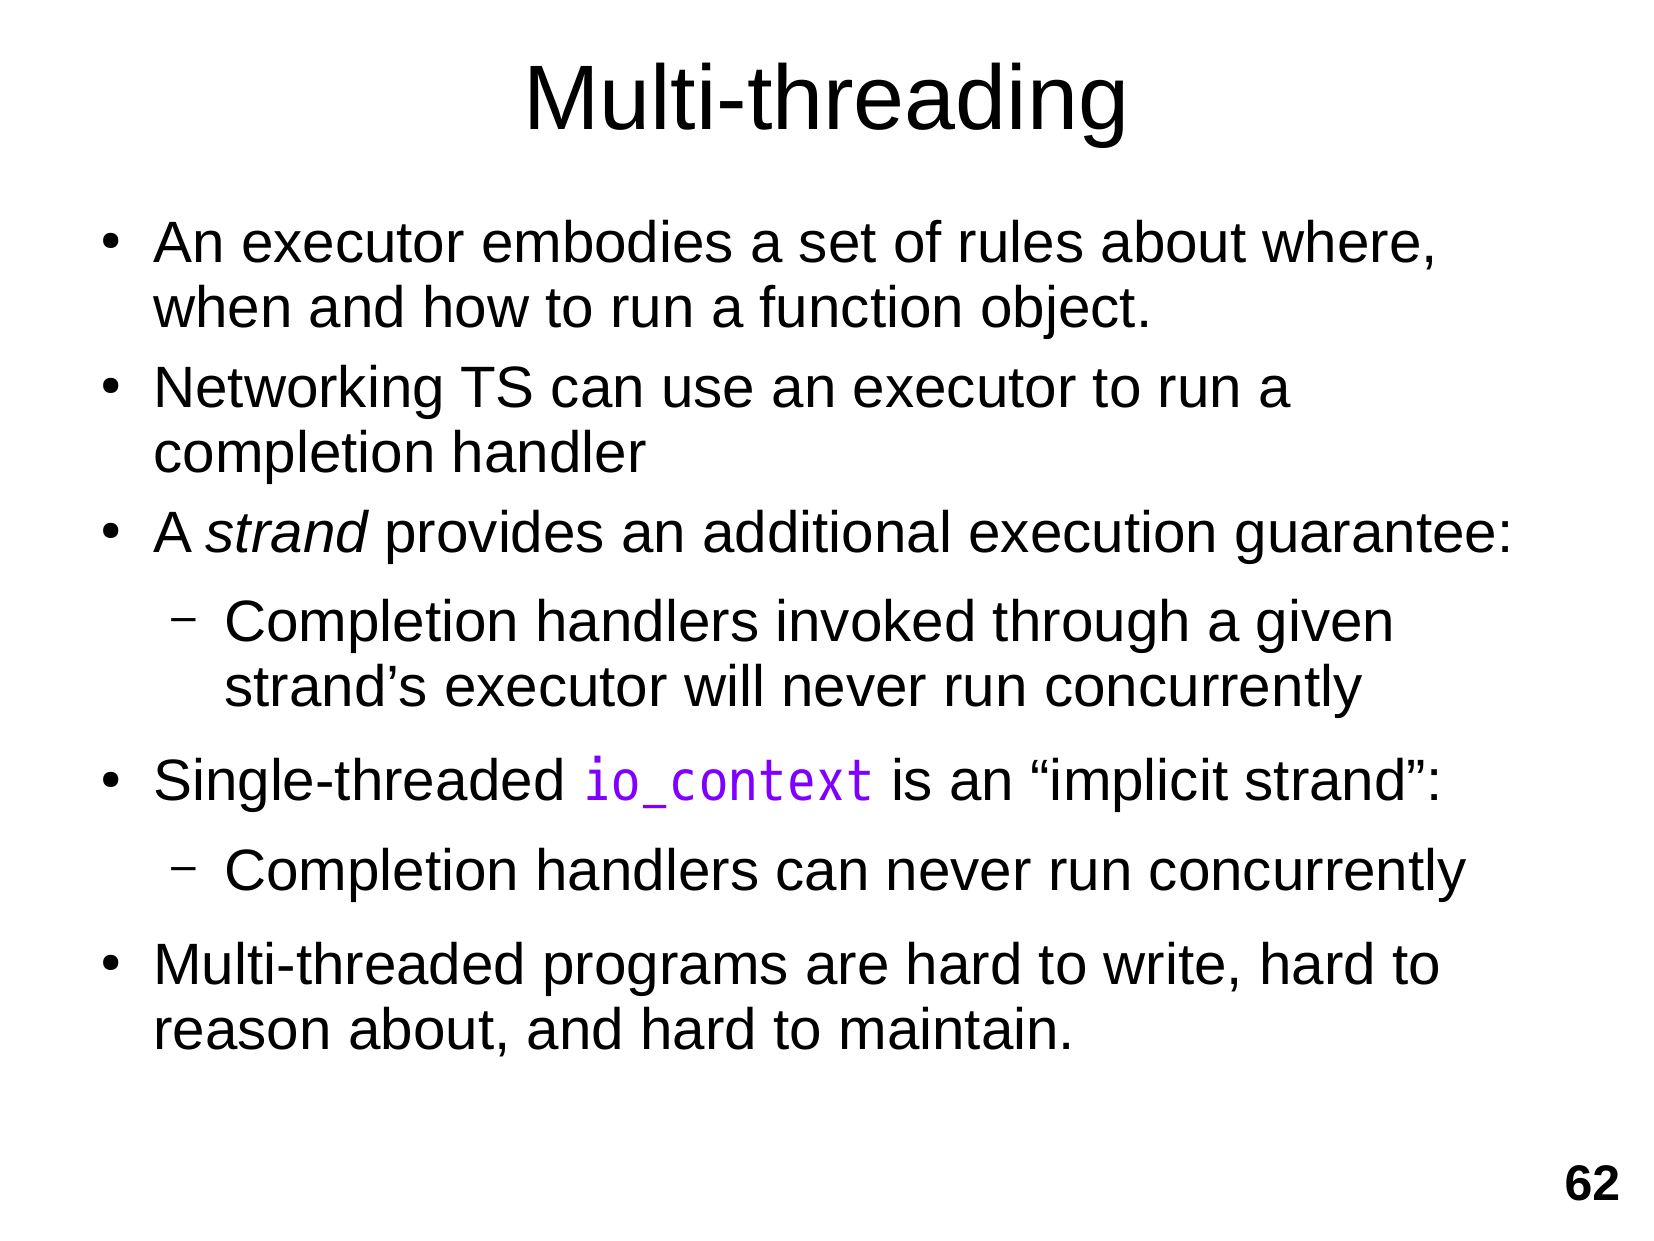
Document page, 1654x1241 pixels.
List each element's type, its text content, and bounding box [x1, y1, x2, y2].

title Multi-threading [82, 15, 1571, 181]
list An executor embodies a set of rules about where, when and how to run a function object. Networking TS can use an executor to run a completion handler A strand provides an additional execution guarantee: Completion handlers invoked through a given strand’s executor will never run concurrently Single-threaded io_context is an “implicit strand”: Completion handlers can never run concurrently Multi-threaded programs are hard to write, hard to reason about, and hard to maintain. [82, 210, 1571, 1066]
